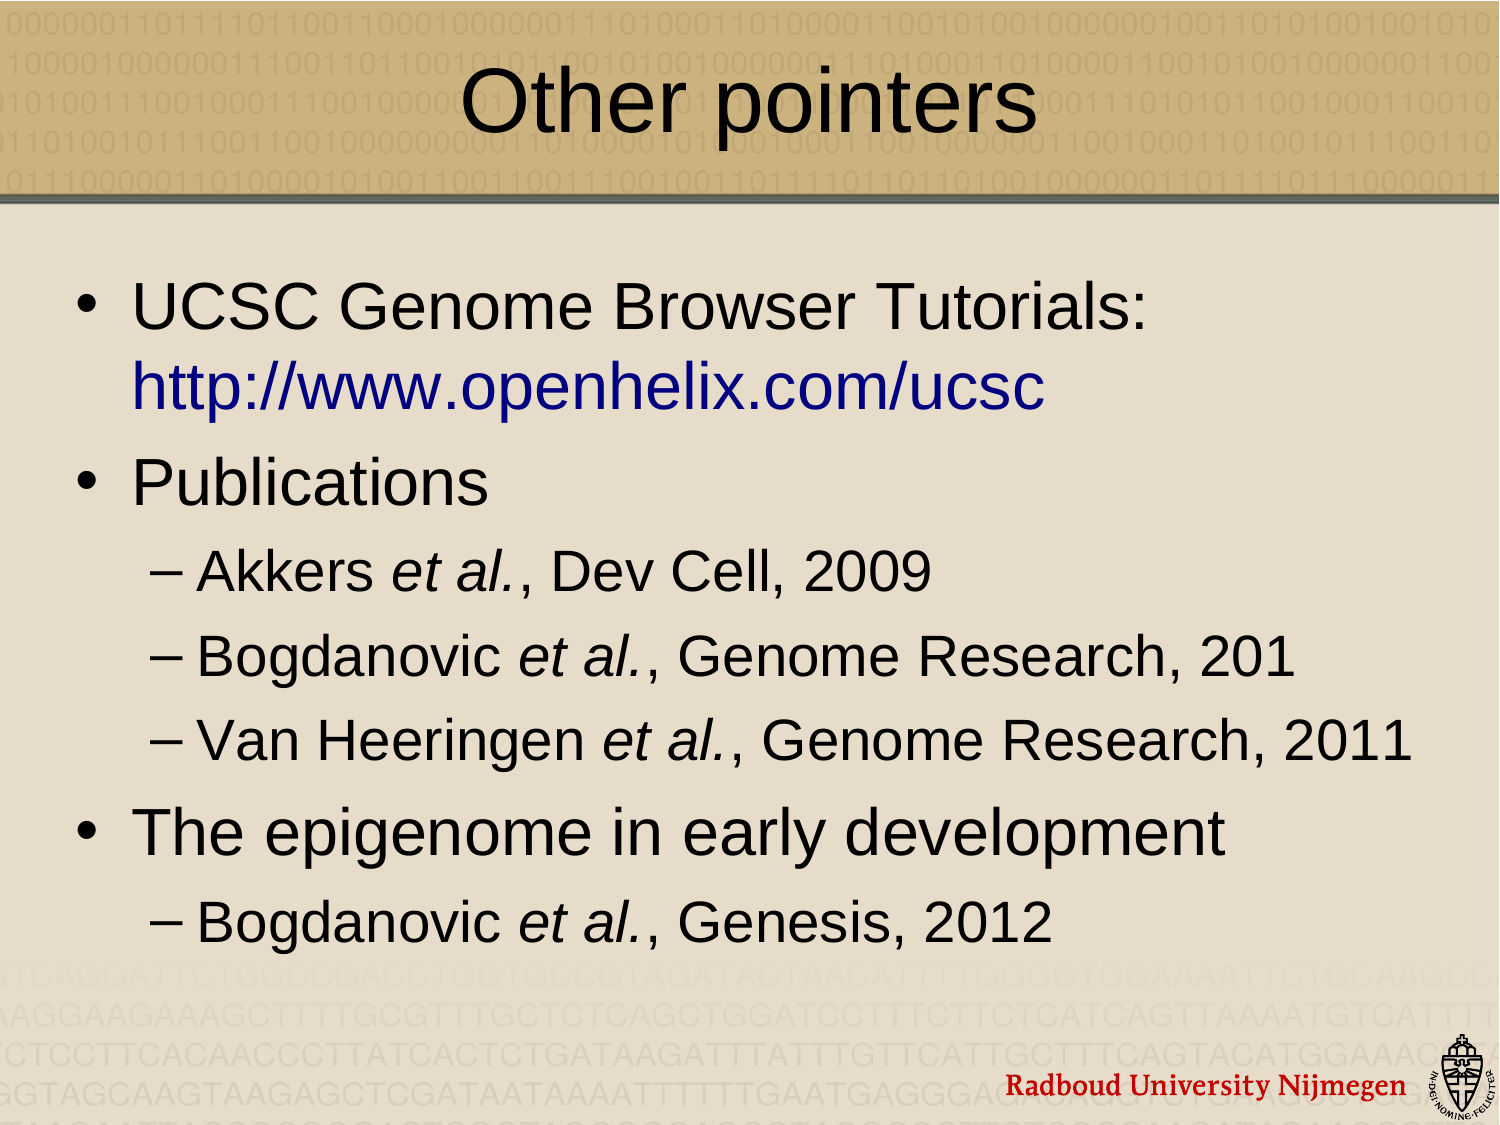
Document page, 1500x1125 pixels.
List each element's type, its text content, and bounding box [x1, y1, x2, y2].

list UCSC Genome Browser Tutorials: http://www.openhelix.com/ucsc Publications Akkers et al., Dev Cell, 2009 Bogdanovic et al., Genome Research, 201 Van Heeringen et al., Genome Research, 2011 The epigenome in early development Bogdanovic et al., Genesis, 2012 [75, 262, 1426, 1039]
title Other pointers [75, 2, 1425, 190]
picture [0, 1, 1500, 1125]
